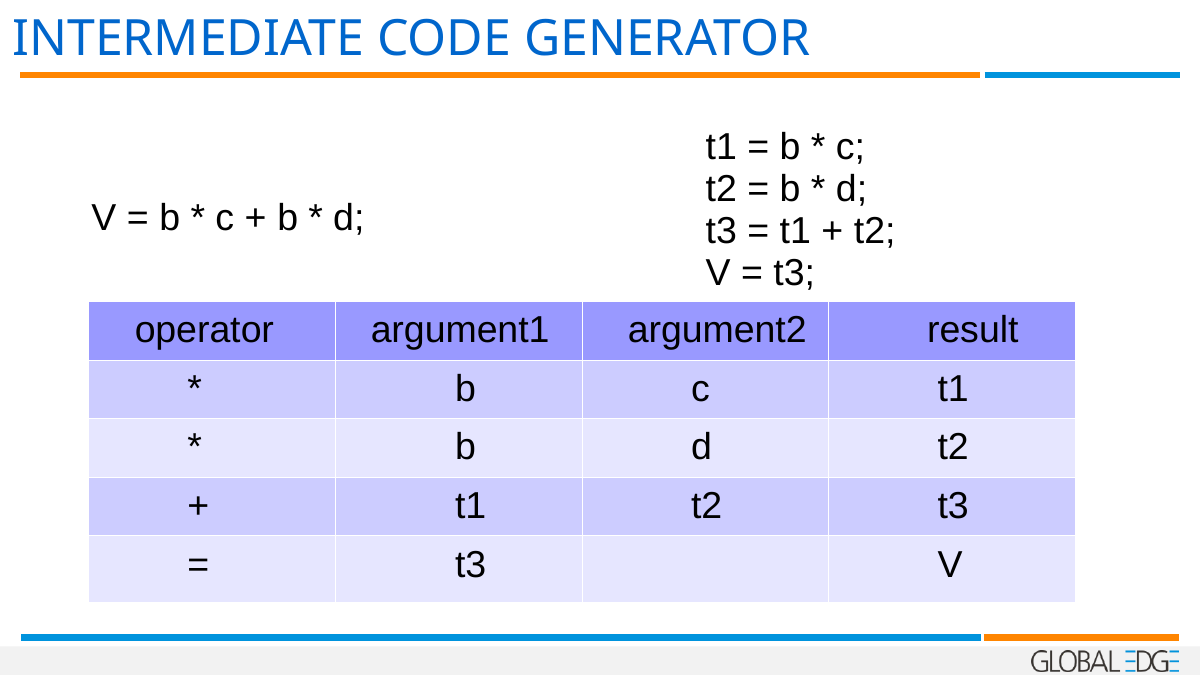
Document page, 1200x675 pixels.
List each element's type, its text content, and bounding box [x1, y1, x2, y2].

table_cell t1 [829, 361, 1075, 418]
table_cell t2 [583, 478, 828, 535]
table_cell b [336, 361, 582, 418]
table_cell t3 [336, 536, 582, 602]
table_cell b [336, 419, 582, 477]
table_cell * [89, 419, 335, 477]
table_cell t1 [336, 478, 582, 535]
table_cell d [583, 419, 828, 477]
table_header result [829, 302, 1075, 360]
table_cell V [829, 536, 1075, 602]
table_cell t3 [829, 478, 1075, 535]
text_box V = b * c + b * d; [76, 188, 384, 246]
title INTERMEDIATE CODE GENERATOR [12, 6, 1088, 66]
table_cell t2 [829, 419, 1075, 477]
table_header argument2 [583, 302, 828, 360]
text_box t1 = b * c; t2 = b * d; t3 = t1 + t2; V = t3; [690, 118, 1140, 313]
picture [1031, 650, 1179, 672]
table_cell * [89, 361, 335, 418]
table_header operator [89, 302, 335, 360]
table_cell + [89, 478, 335, 535]
table_cell c [583, 361, 828, 418]
table_cell = [89, 536, 335, 602]
table_header argument1 [336, 302, 582, 360]
table_cell [583, 536, 828, 602]
